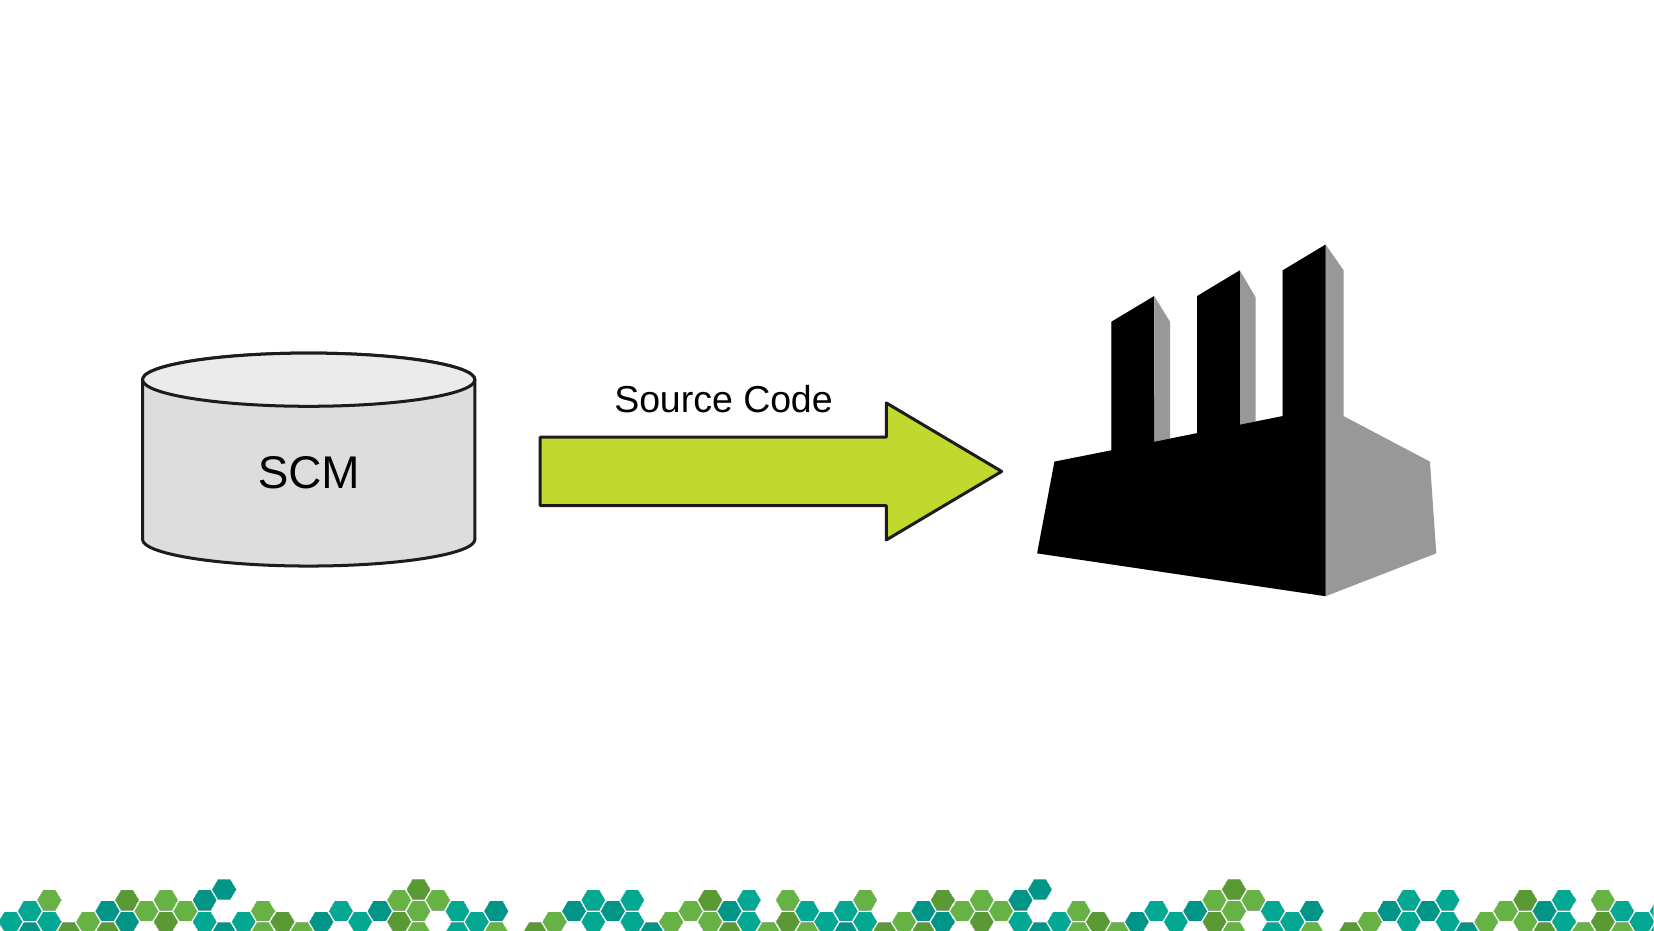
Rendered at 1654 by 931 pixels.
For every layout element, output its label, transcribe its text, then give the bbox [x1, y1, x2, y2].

text_box Source Code [599, 371, 867, 471]
text_box [540, 402, 1002, 540]
text_box SCM [142, 382, 475, 567]
picture [0, 871, 1654, 931]
picture [1025, 232, 1449, 609]
